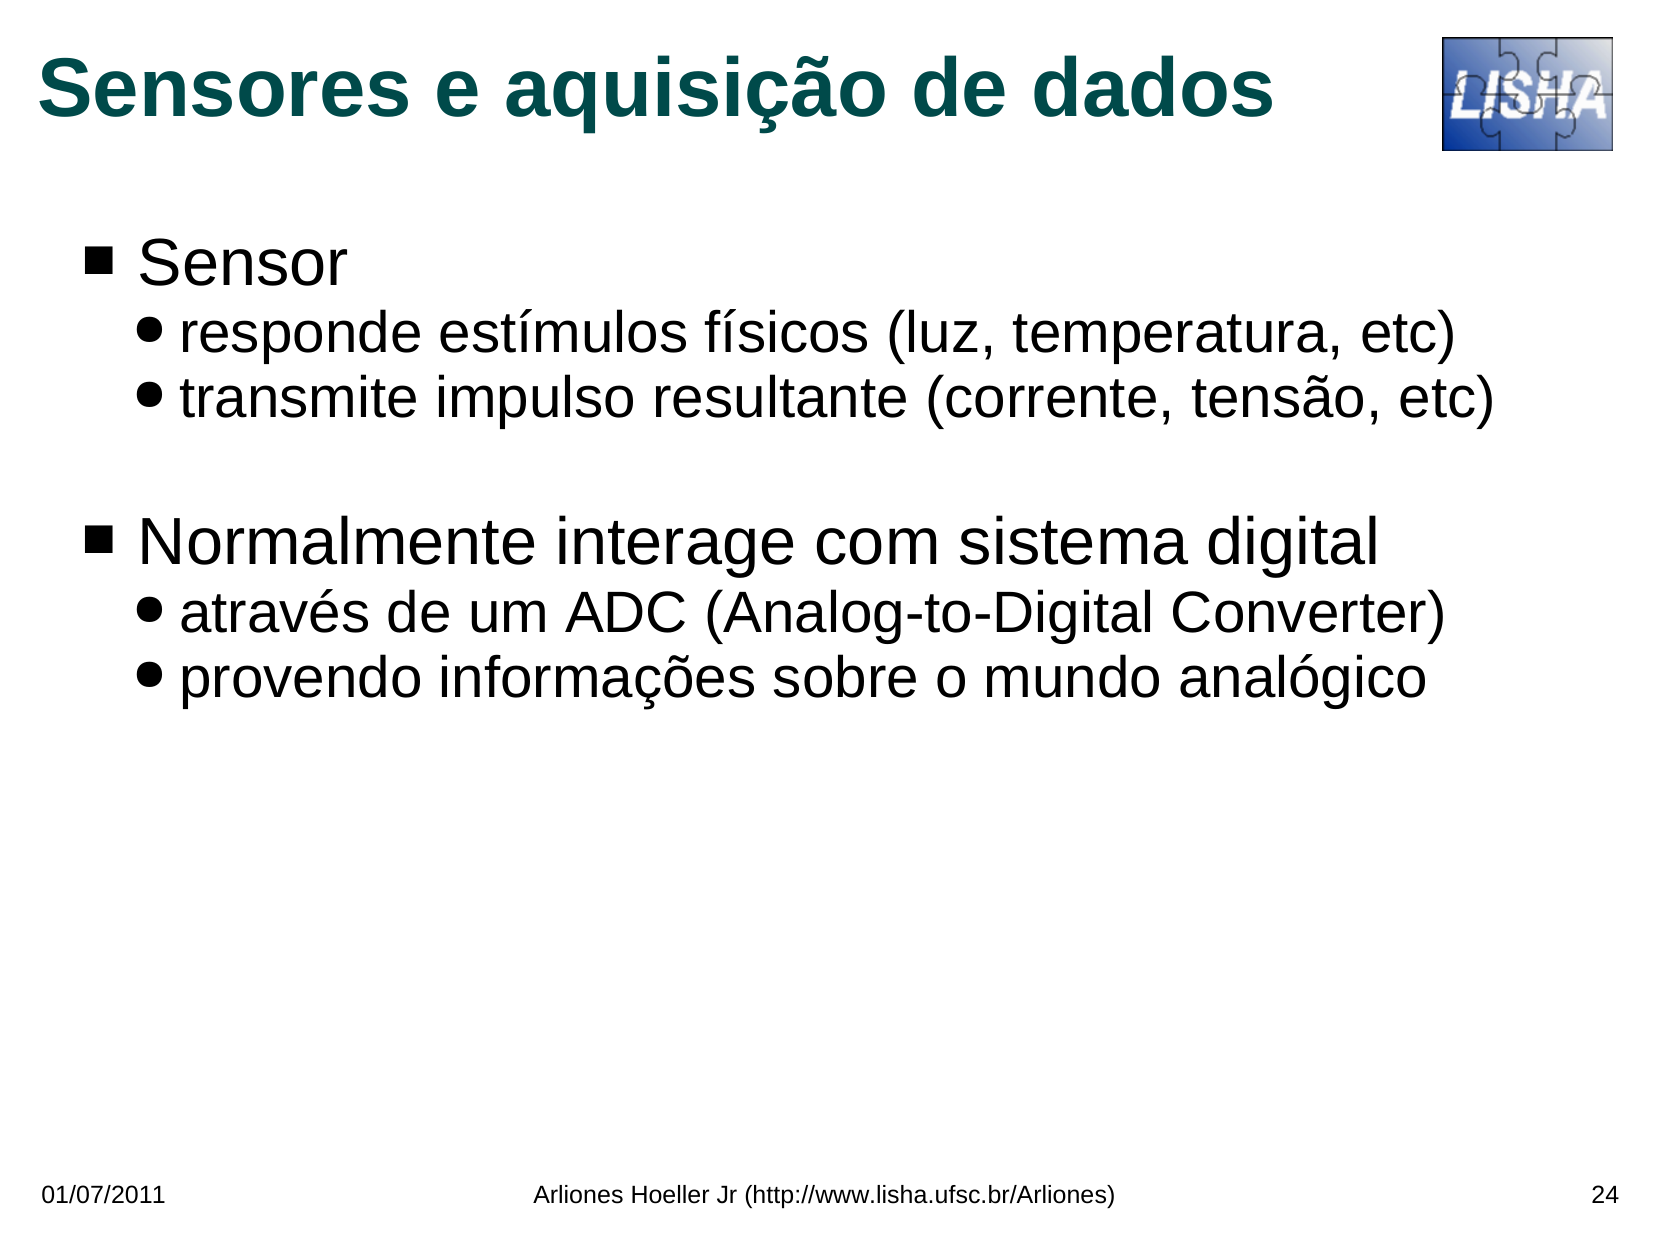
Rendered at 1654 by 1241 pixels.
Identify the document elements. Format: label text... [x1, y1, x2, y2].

list Sensor responde estímulos físicos (luz, temperatura, etc) transmite impulso resultante (corrente, tensão, etc) Normalmente interage com sistema digital através de um ADC (Analog-to-Digital Converter) provendo informações sobre o mundo analógico [37, 225, 1613, 713]
title Sensores e aquisição de dados [37, 37, 1426, 151]
picture [1442, 37, 1613, 151]
